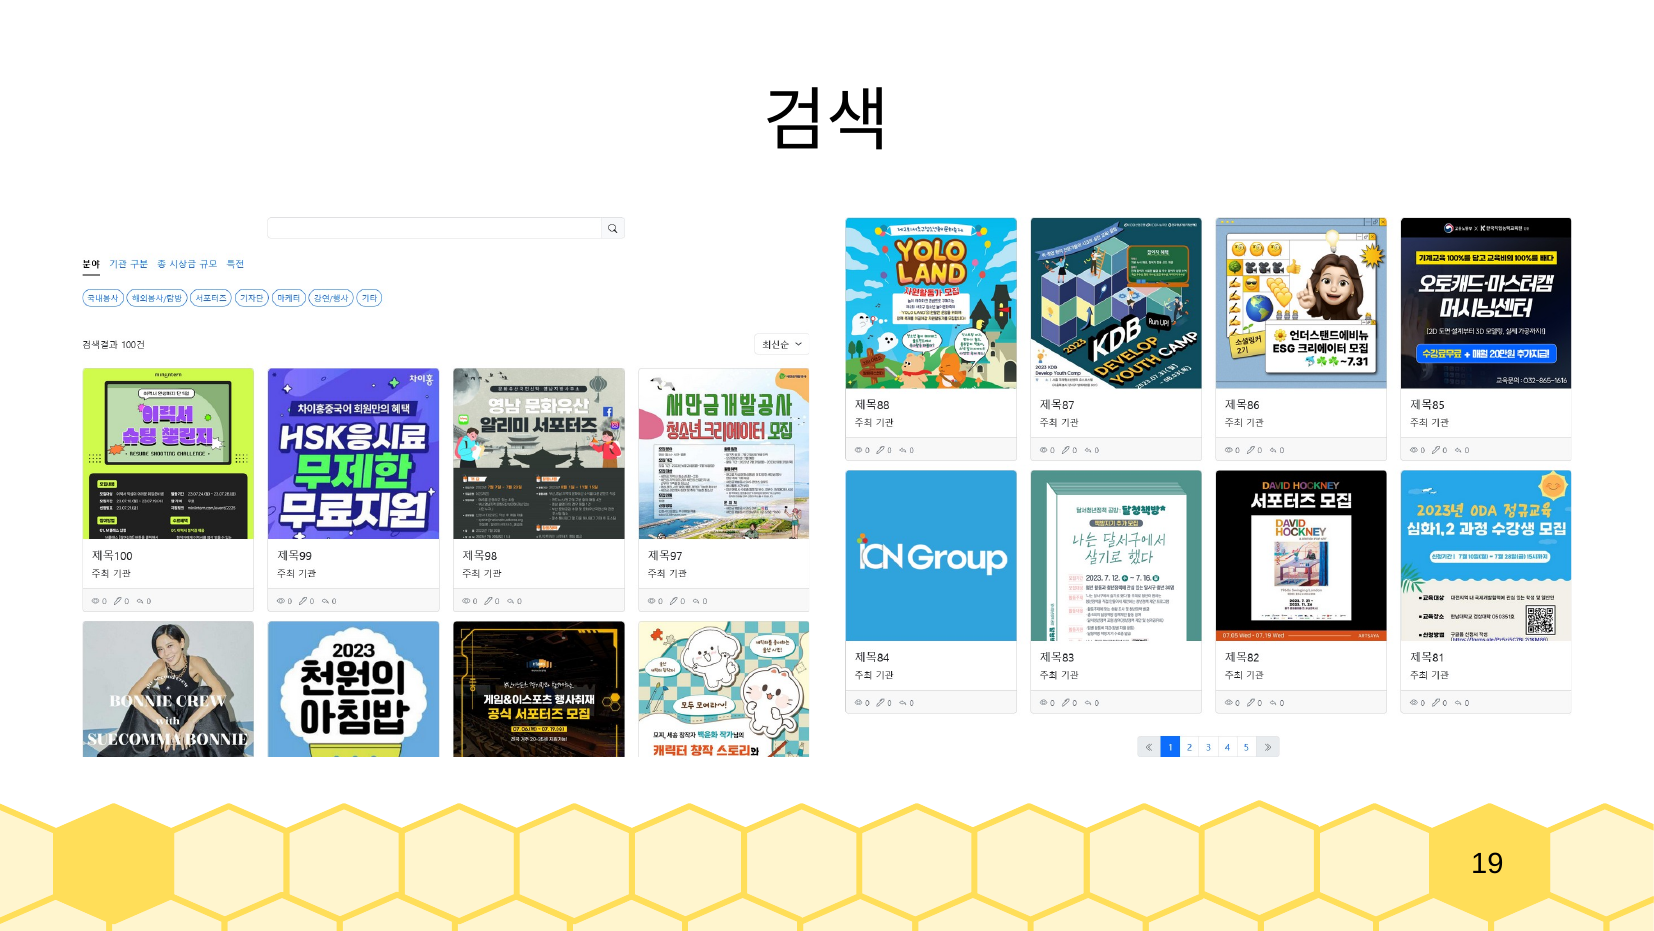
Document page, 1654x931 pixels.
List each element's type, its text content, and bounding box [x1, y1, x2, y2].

picture [845, 217, 1572, 757]
title 검색 [82, 37, 1571, 193]
picture [82, 217, 810, 757]
